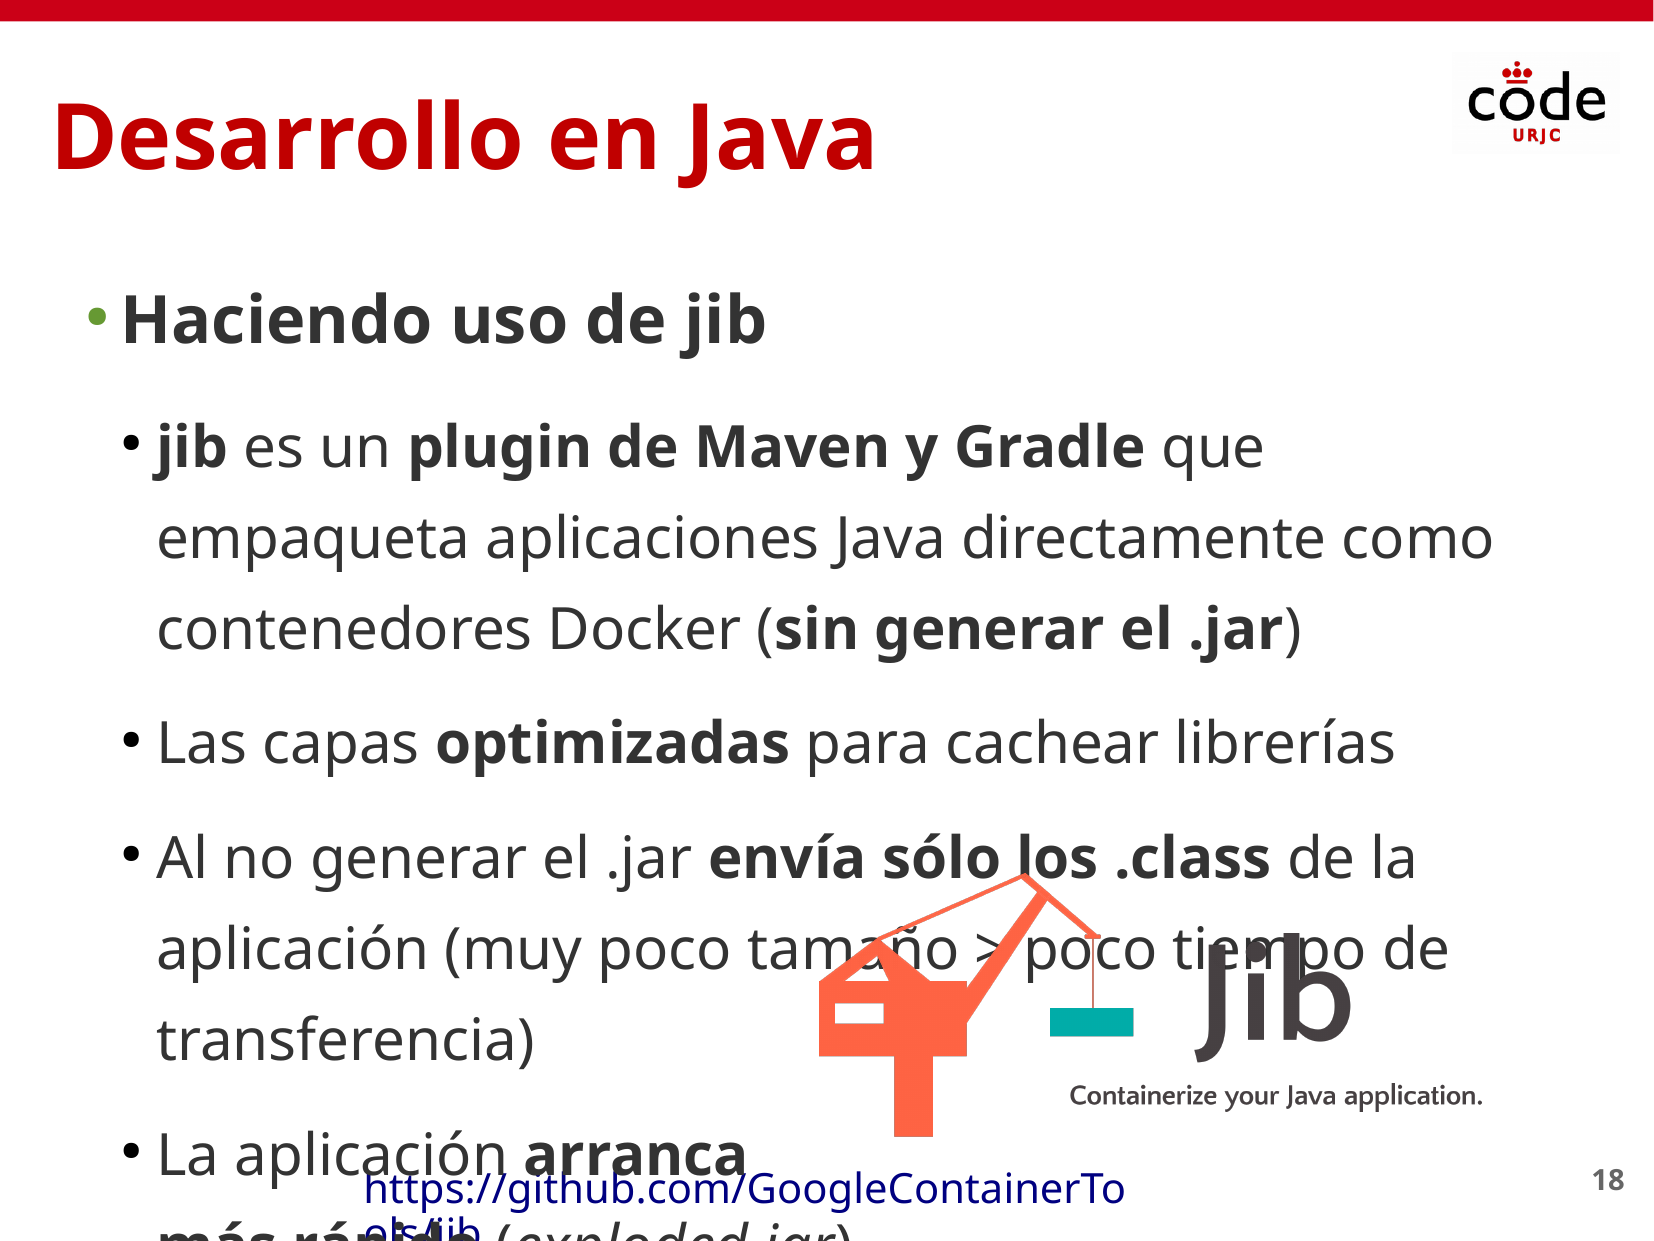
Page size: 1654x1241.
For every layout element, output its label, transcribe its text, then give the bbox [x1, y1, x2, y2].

text_box https://github.com/GoogleContainerTools/jib [348, 1151, 1158, 1209]
title Desarrollo en Java [34, 59, 1462, 206]
list Haciendo uso de jib jib es un plugin de Maven y Gradle que empaqueta aplicaciones Java directamente como contenedores Docker (sin generar el .jar) Las capas optimizadas para cachear librerías Al no generar el .jar envía sólo los .class de la aplicación (muy poco tamaño > poco tiempo de transferencia) La aplicación arranca más rápido (exploded jar) [85, 259, 1574, 1145]
picture [803, 864, 1498, 1149]
picture [1452, 52, 1620, 154]
